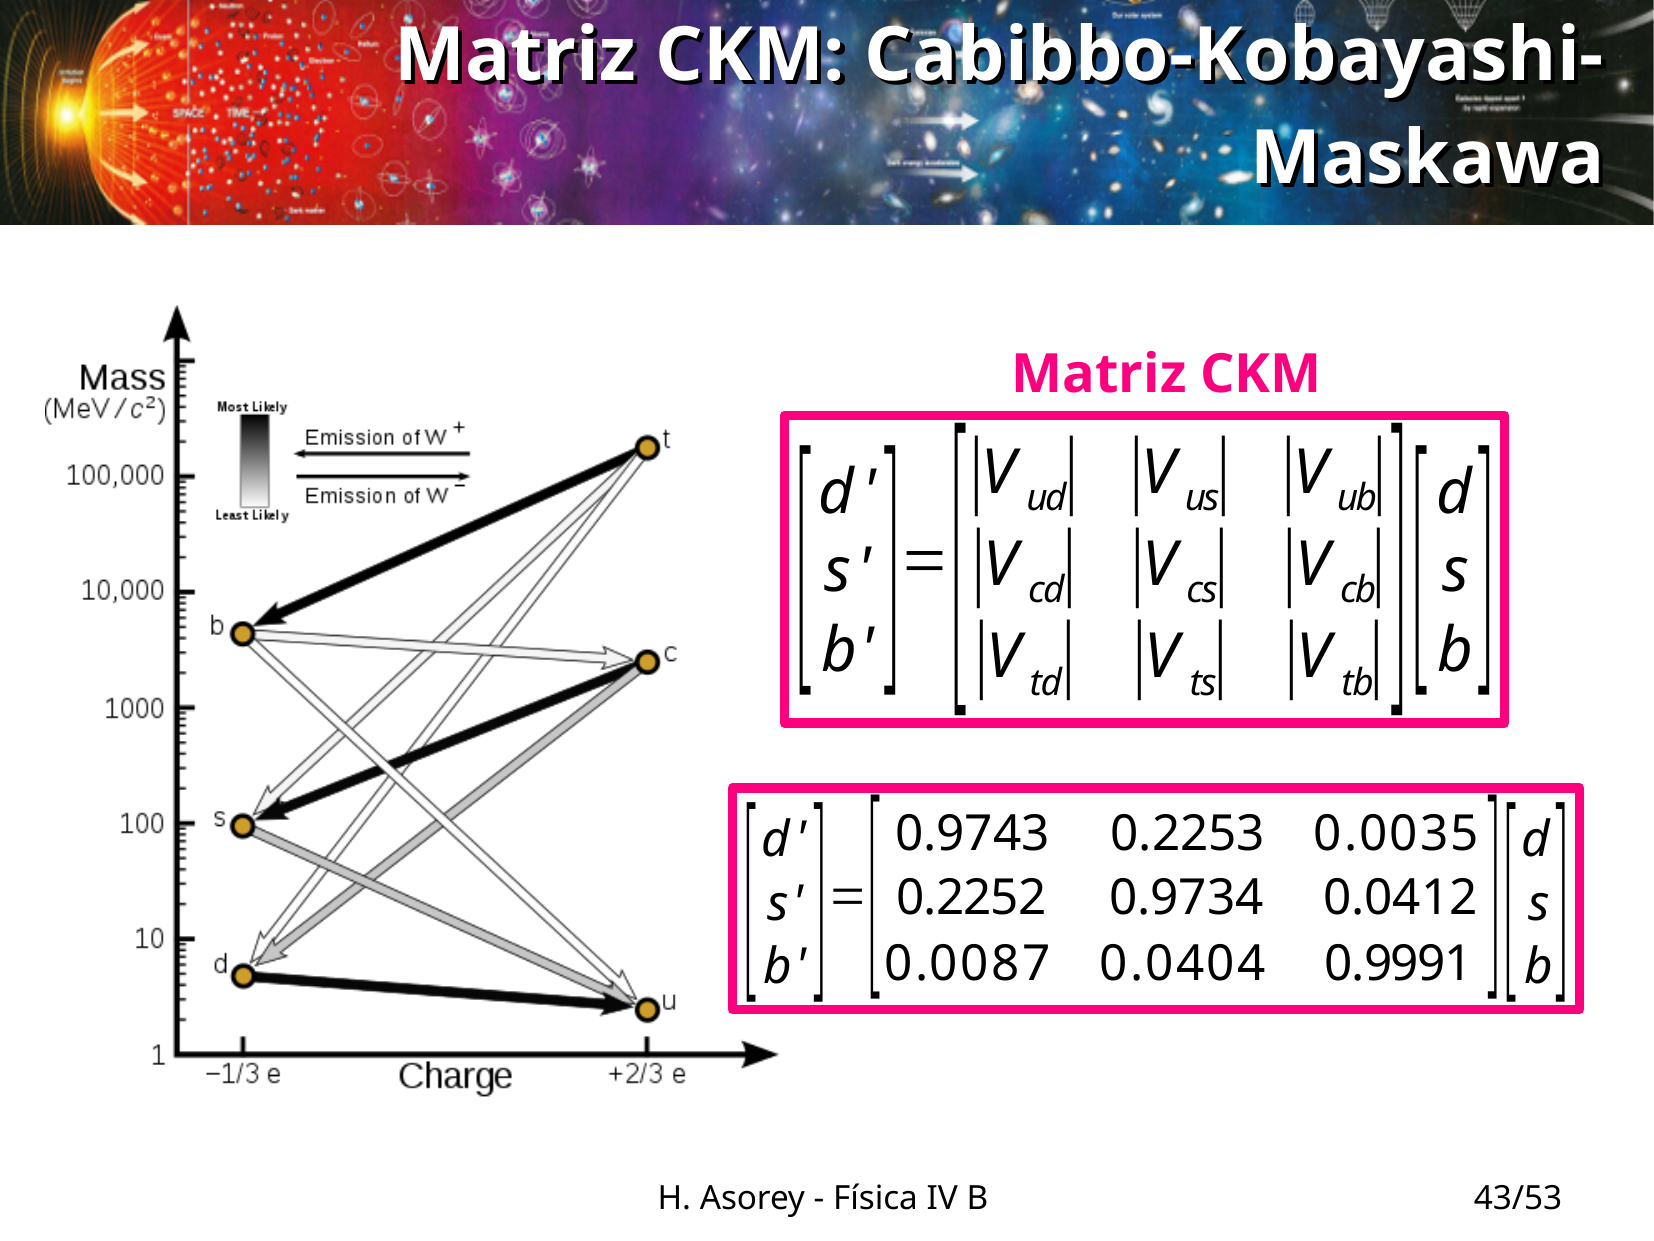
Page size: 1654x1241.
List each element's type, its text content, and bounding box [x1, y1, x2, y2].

chart [736, 792, 1576, 1006]
text_box Matriz CKM [996, 326, 1298, 408]
chart [789, 420, 1501, 719]
picture [45, 305, 807, 1105]
picture [0, 0, 1654, 225]
title Matriz CKM: Cabibbo-Kobayashi-Maskawa [45, 15, 1606, 191]
